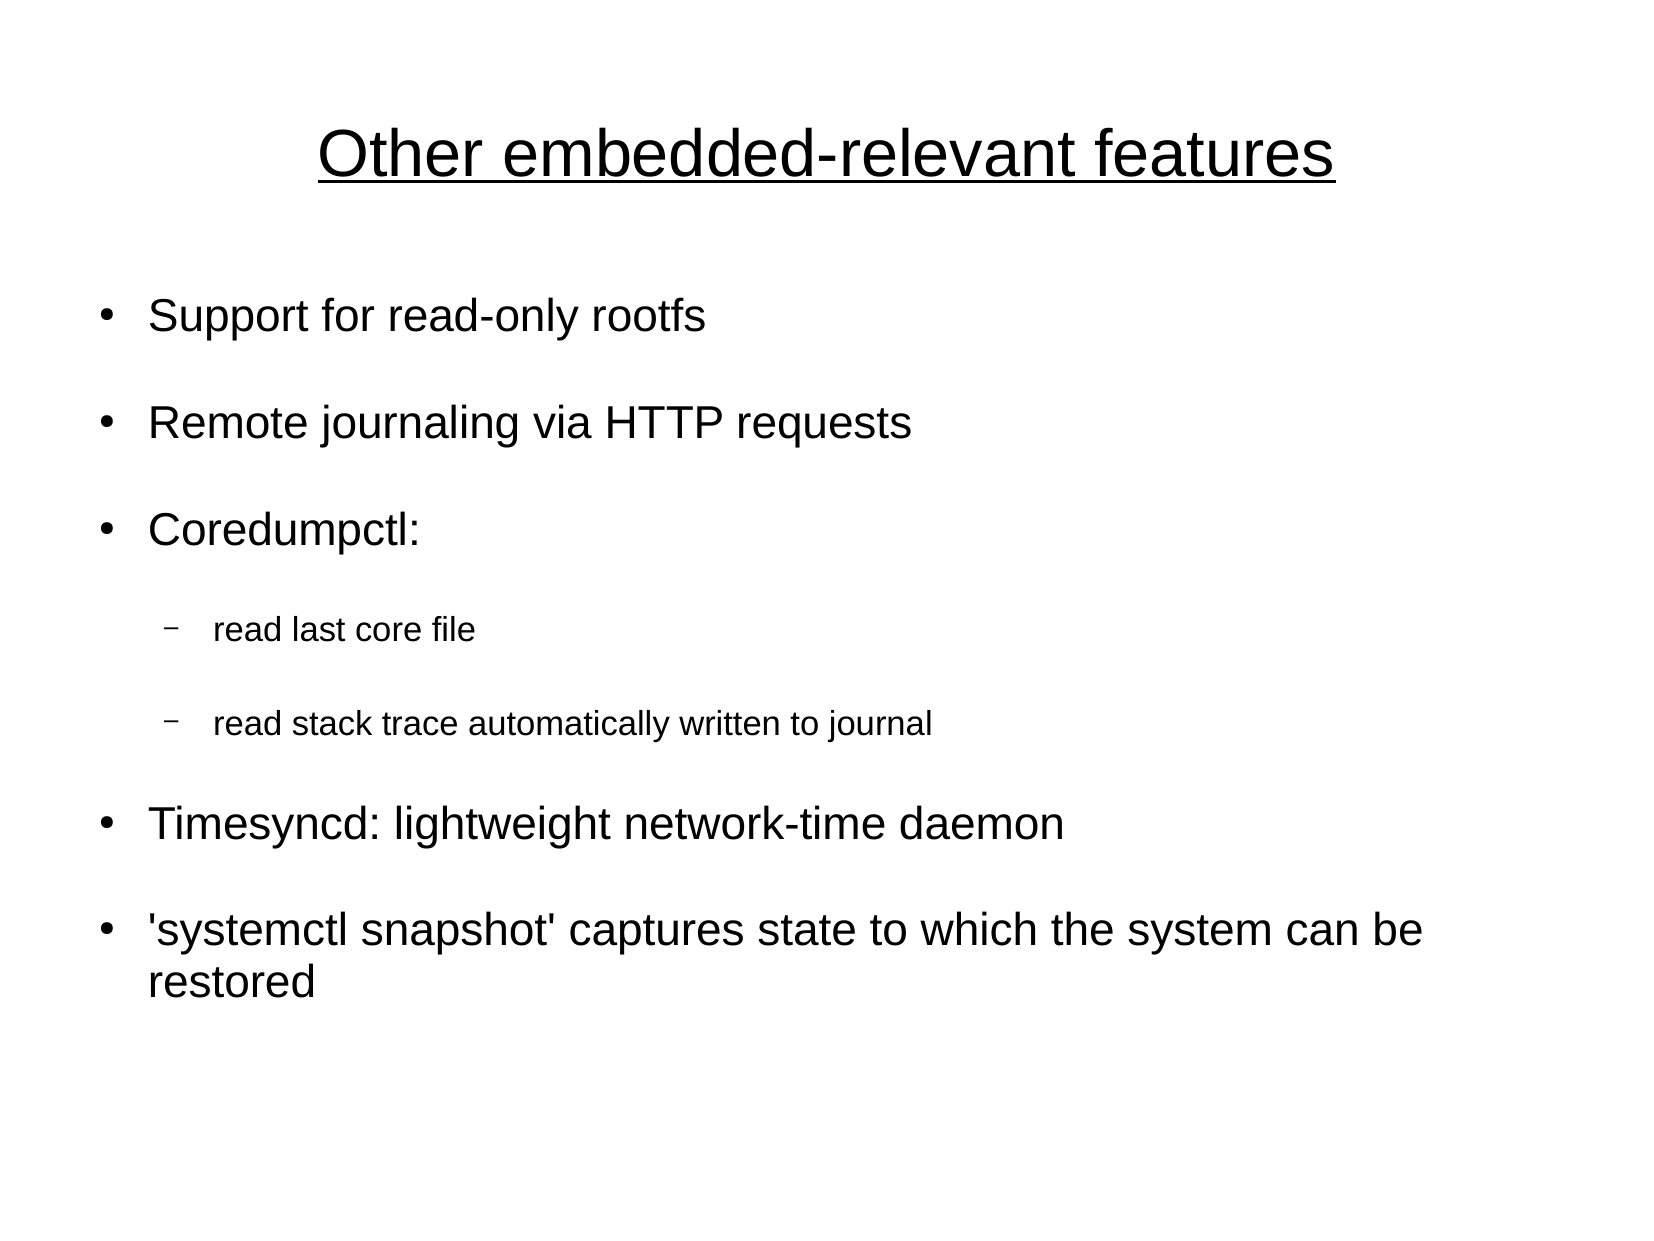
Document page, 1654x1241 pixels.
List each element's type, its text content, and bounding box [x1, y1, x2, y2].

list Support for read-only rootfs Remote journaling via HTTP requests Coredumpctl: read last core file read stack trace automatically written to journal Timesyncd: lightweight network-time daemon 'systemctl snapshot' captures state to which the system can be restored [82, 290, 1571, 1010]
title Other embedded-relevant features [82, 49, 1571, 257]
